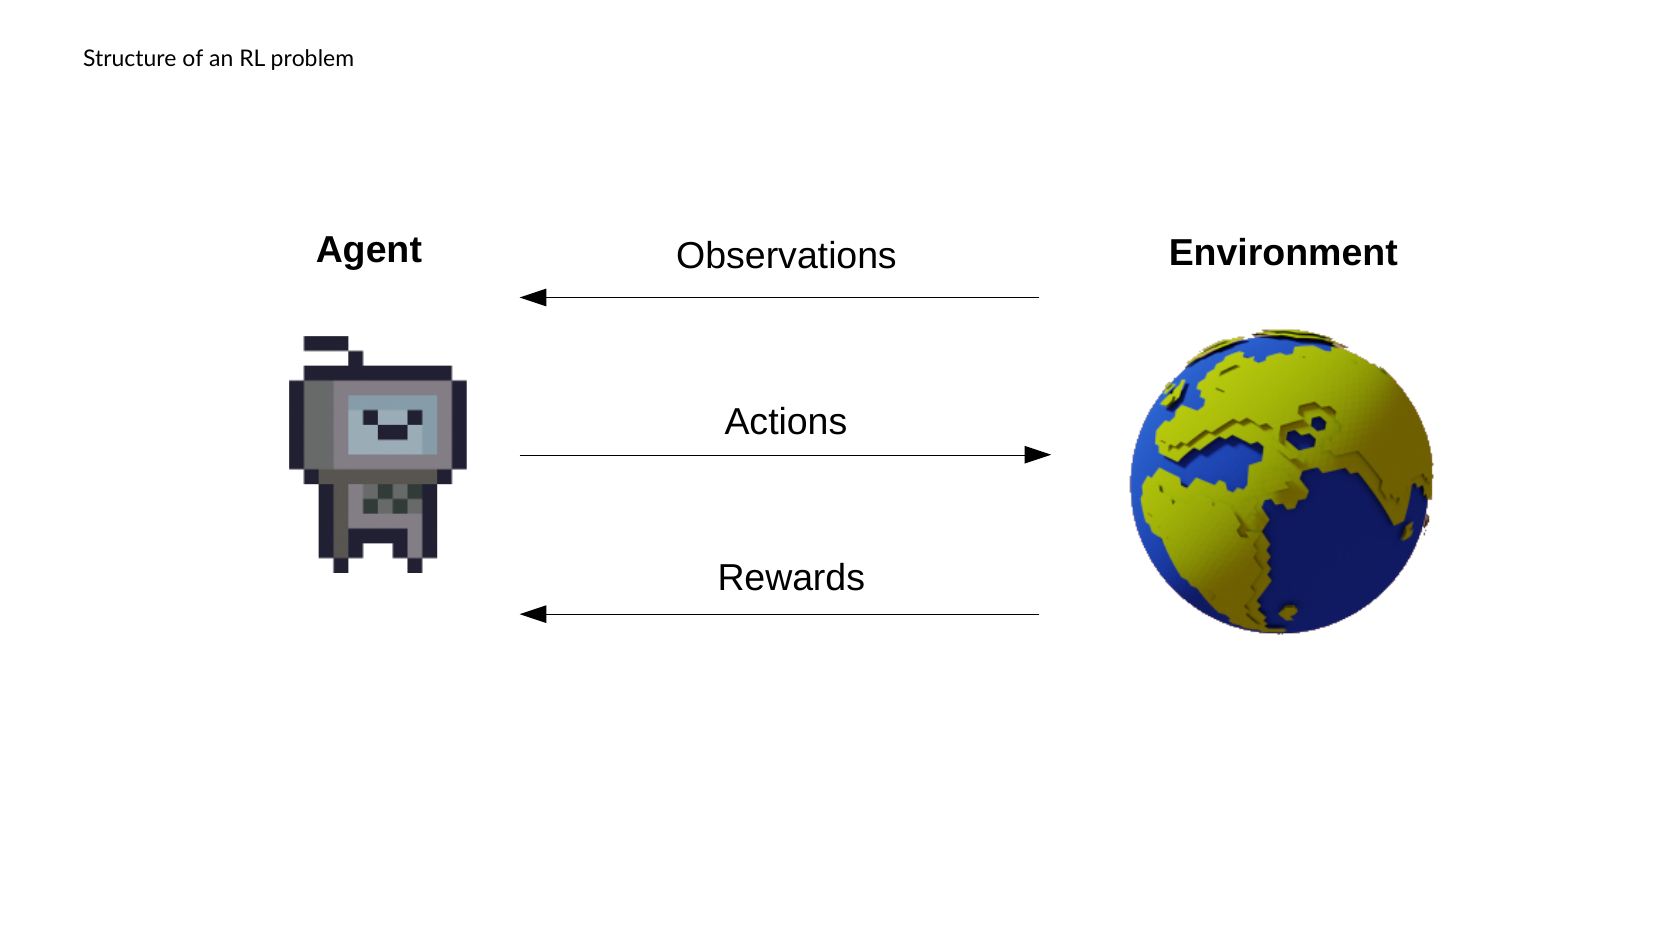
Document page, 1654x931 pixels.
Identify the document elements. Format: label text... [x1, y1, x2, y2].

text_box Rewards [702, 549, 880, 607]
title Structure of an RL problem [83, 0, 1571, 119]
text_box Observations [661, 226, 912, 284]
text_box Environment [1154, 224, 1430, 307]
picture [230, 277, 526, 573]
text_box Agent [301, 220, 438, 278]
text_box Actions [709, 393, 863, 451]
picture [1110, 307, 1465, 662]
